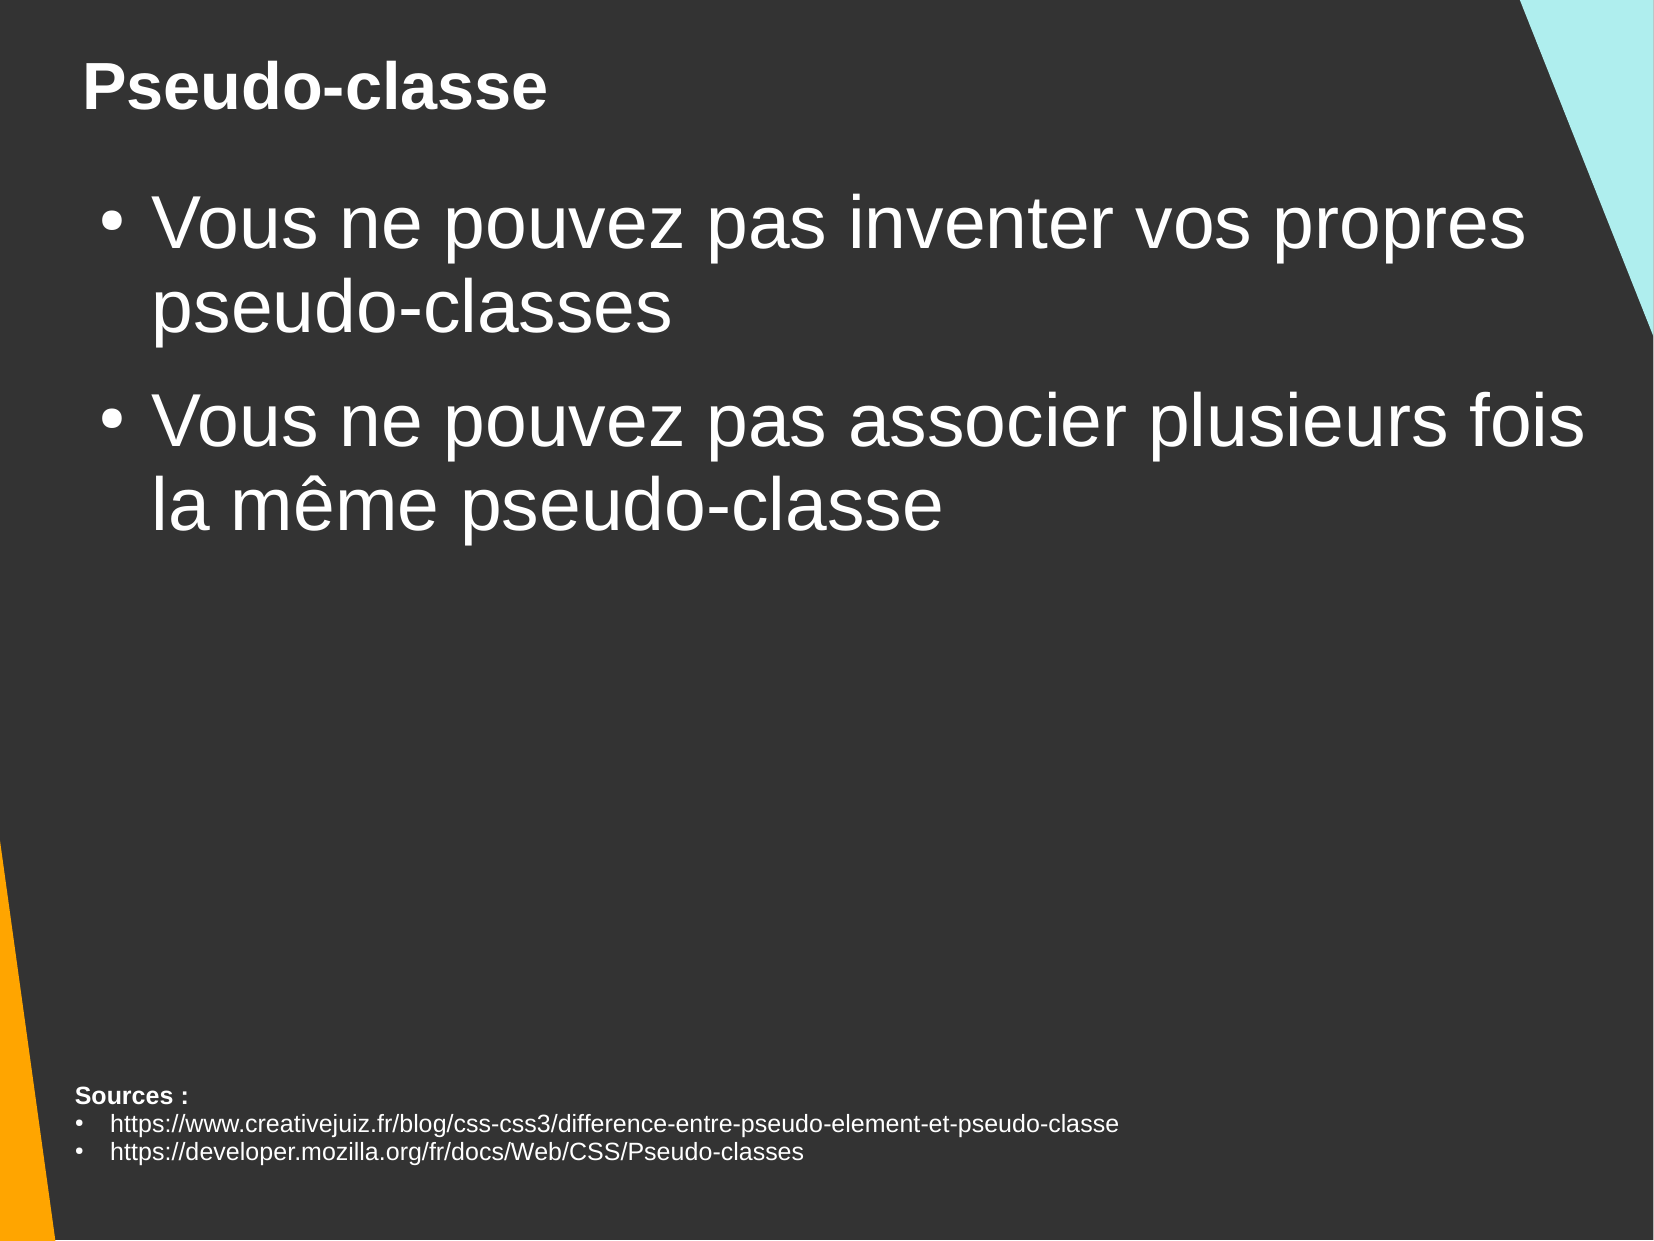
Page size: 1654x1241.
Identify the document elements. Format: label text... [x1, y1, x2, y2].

title Pseudo-classe [82, 49, 1571, 152]
text_box Sources : https://www.creativejuiz.fr/blog/css-css3/difference-entre-pseudo-element-et-pseudo-classe https://developer.mozilla.org/fr/docs/Web/CSS/Pseudo-classes [60, 1074, 1546, 1241]
text_box [1519, 0, 1654, 338]
list Vous ne pouvez pas inventer vos propres pseudo-classes Vous ne pouvez pas associer plusieurs fois la même pseudo-classe [80, 180, 1605, 839]
text_box [0, 840, 56, 1241]
